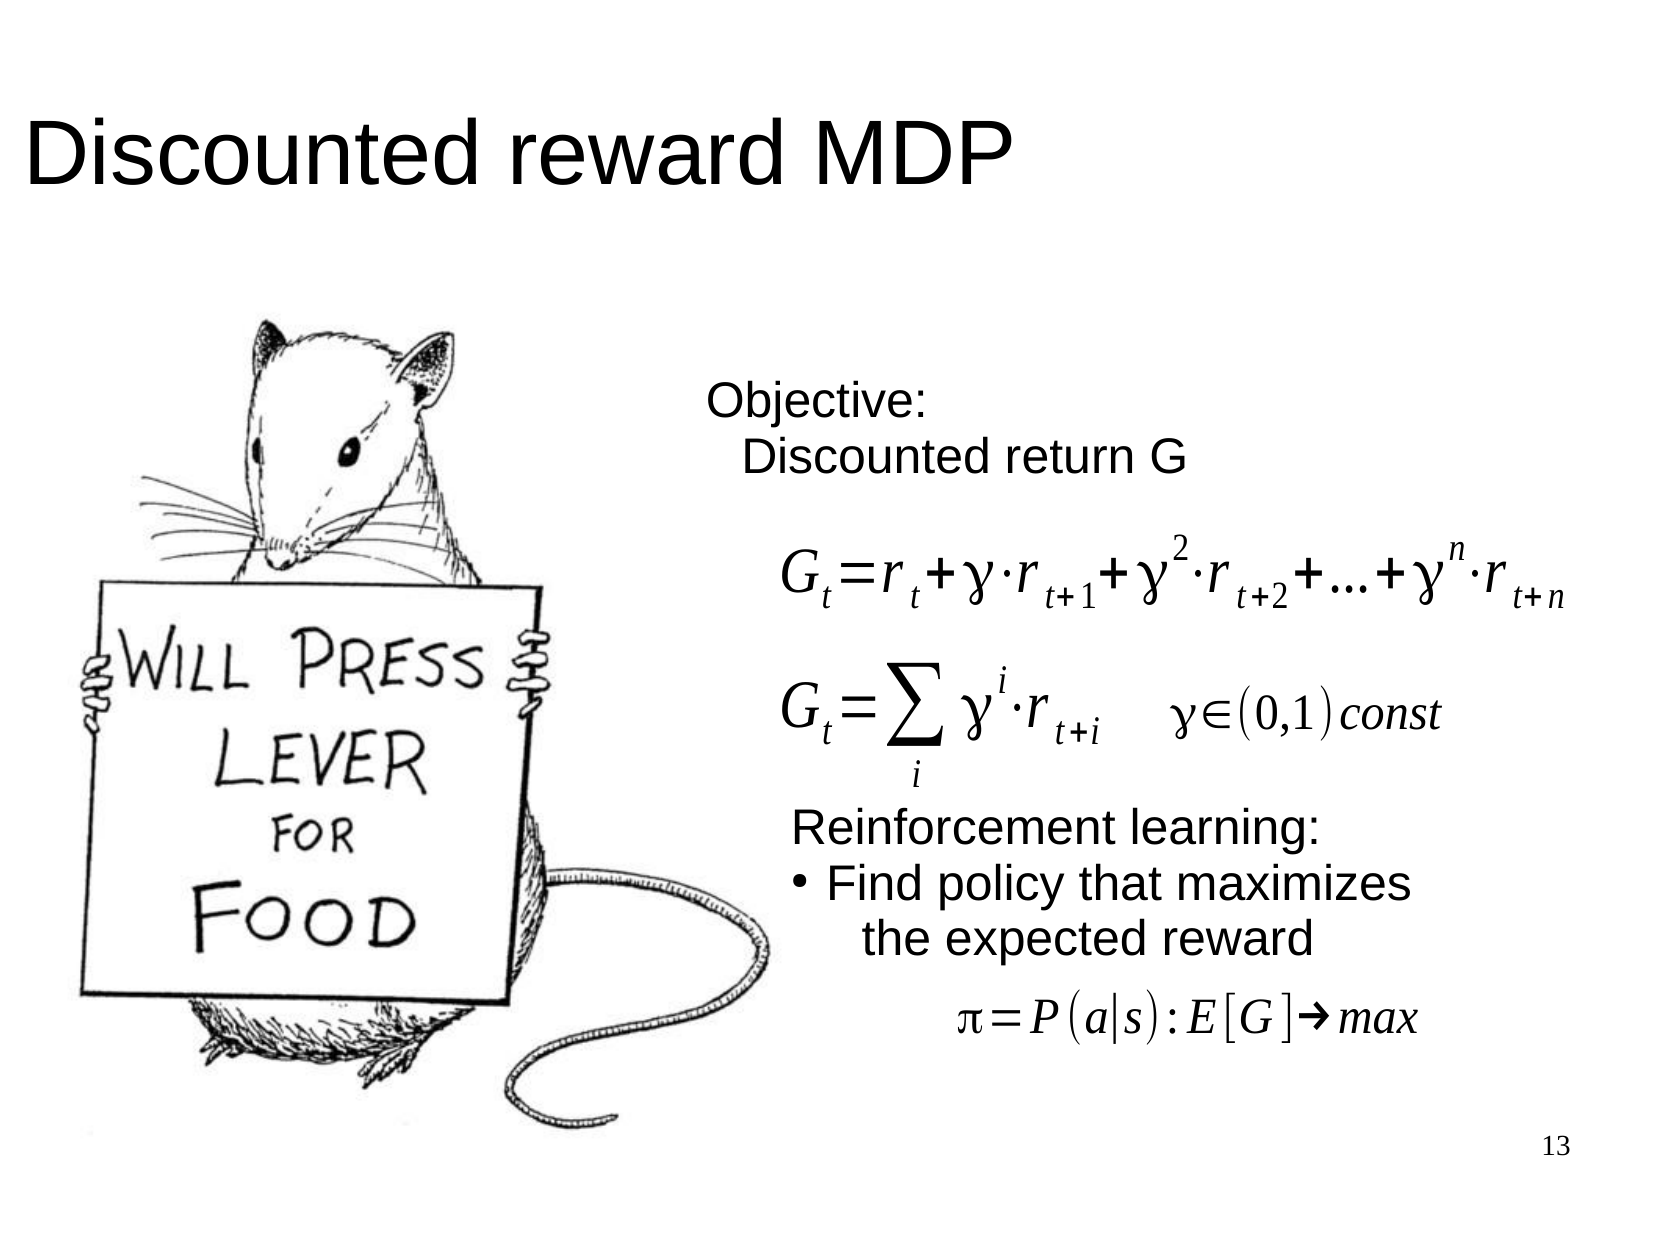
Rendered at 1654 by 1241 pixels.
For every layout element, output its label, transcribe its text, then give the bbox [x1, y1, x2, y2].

title Discounted reward MDP [23, 49, 1512, 257]
chart [1155, 681, 1456, 743]
chart [765, 655, 1114, 796]
text_box Objective: Discounted return G [670, 371, 1654, 541]
text_box Reinforcement learning: Find policy that maximizes the expected reward [755, 798, 1654, 968]
picture [0, 250, 791, 1241]
chart [765, 523, 1579, 616]
chart [945, 985, 1432, 1047]
